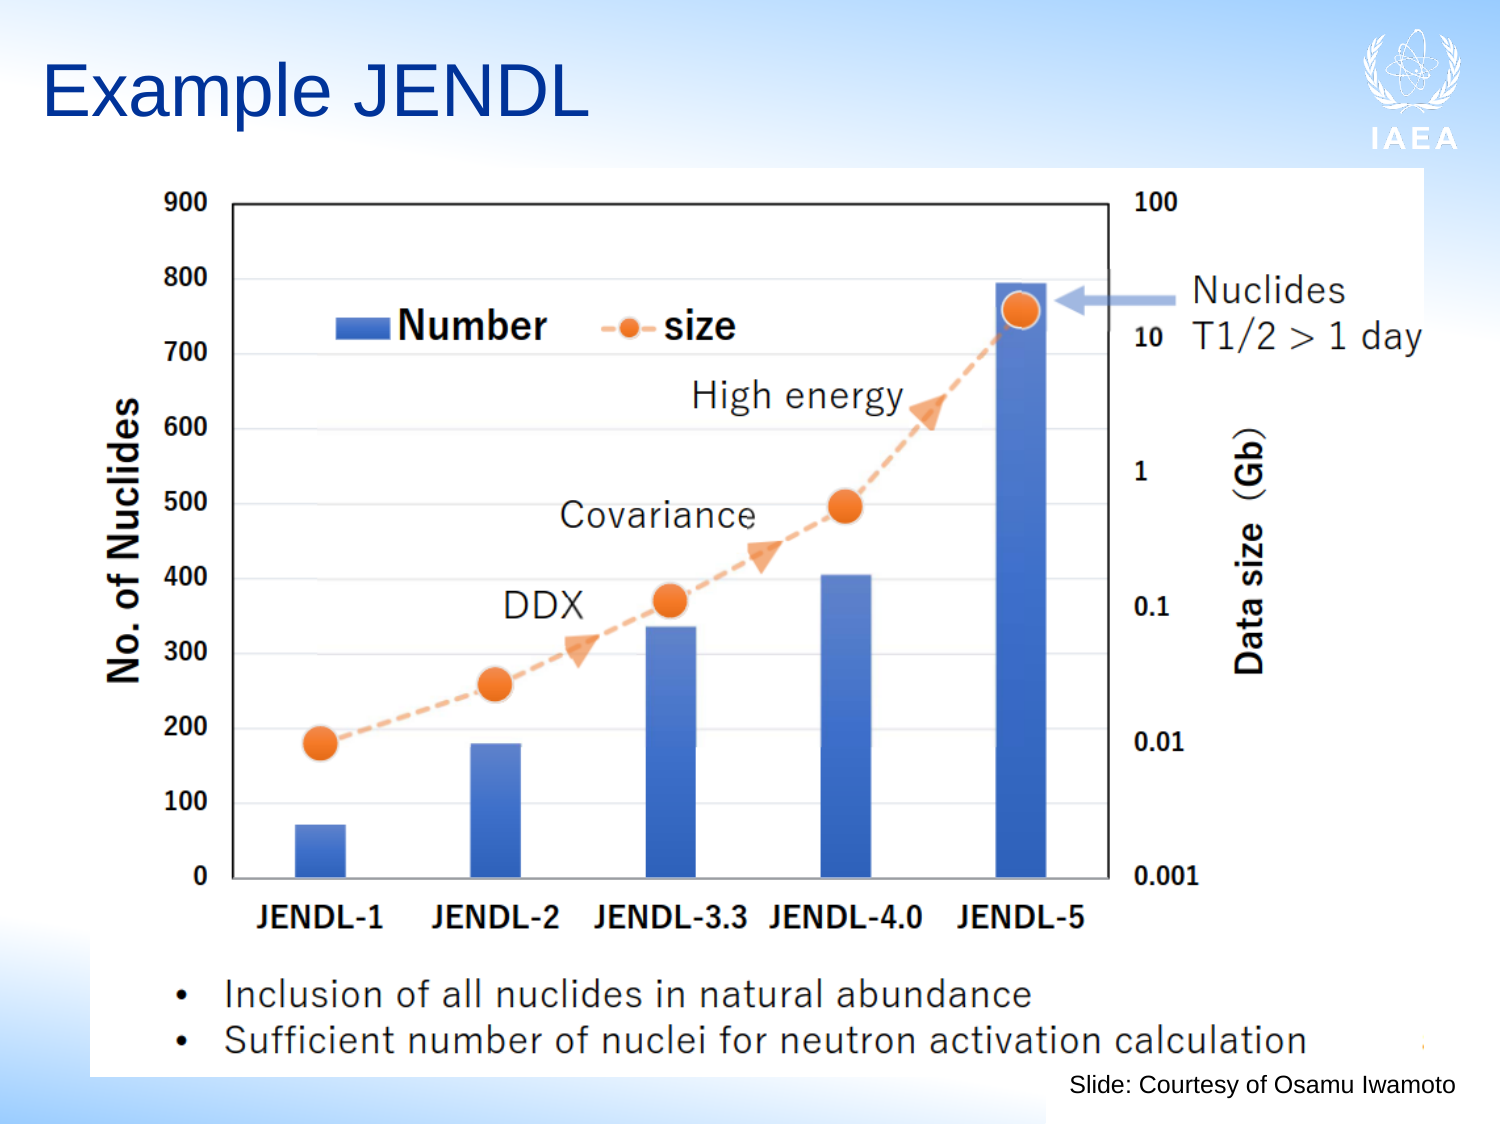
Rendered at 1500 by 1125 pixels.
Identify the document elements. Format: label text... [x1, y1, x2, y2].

title Example JENDL [41, 19, 1046, 161]
text_box Slide: Courtesy of Osamu Iwamoto [1054, 1063, 1472, 1107]
picture [90, 168, 1424, 1078]
picture [1363, 29, 1461, 149]
